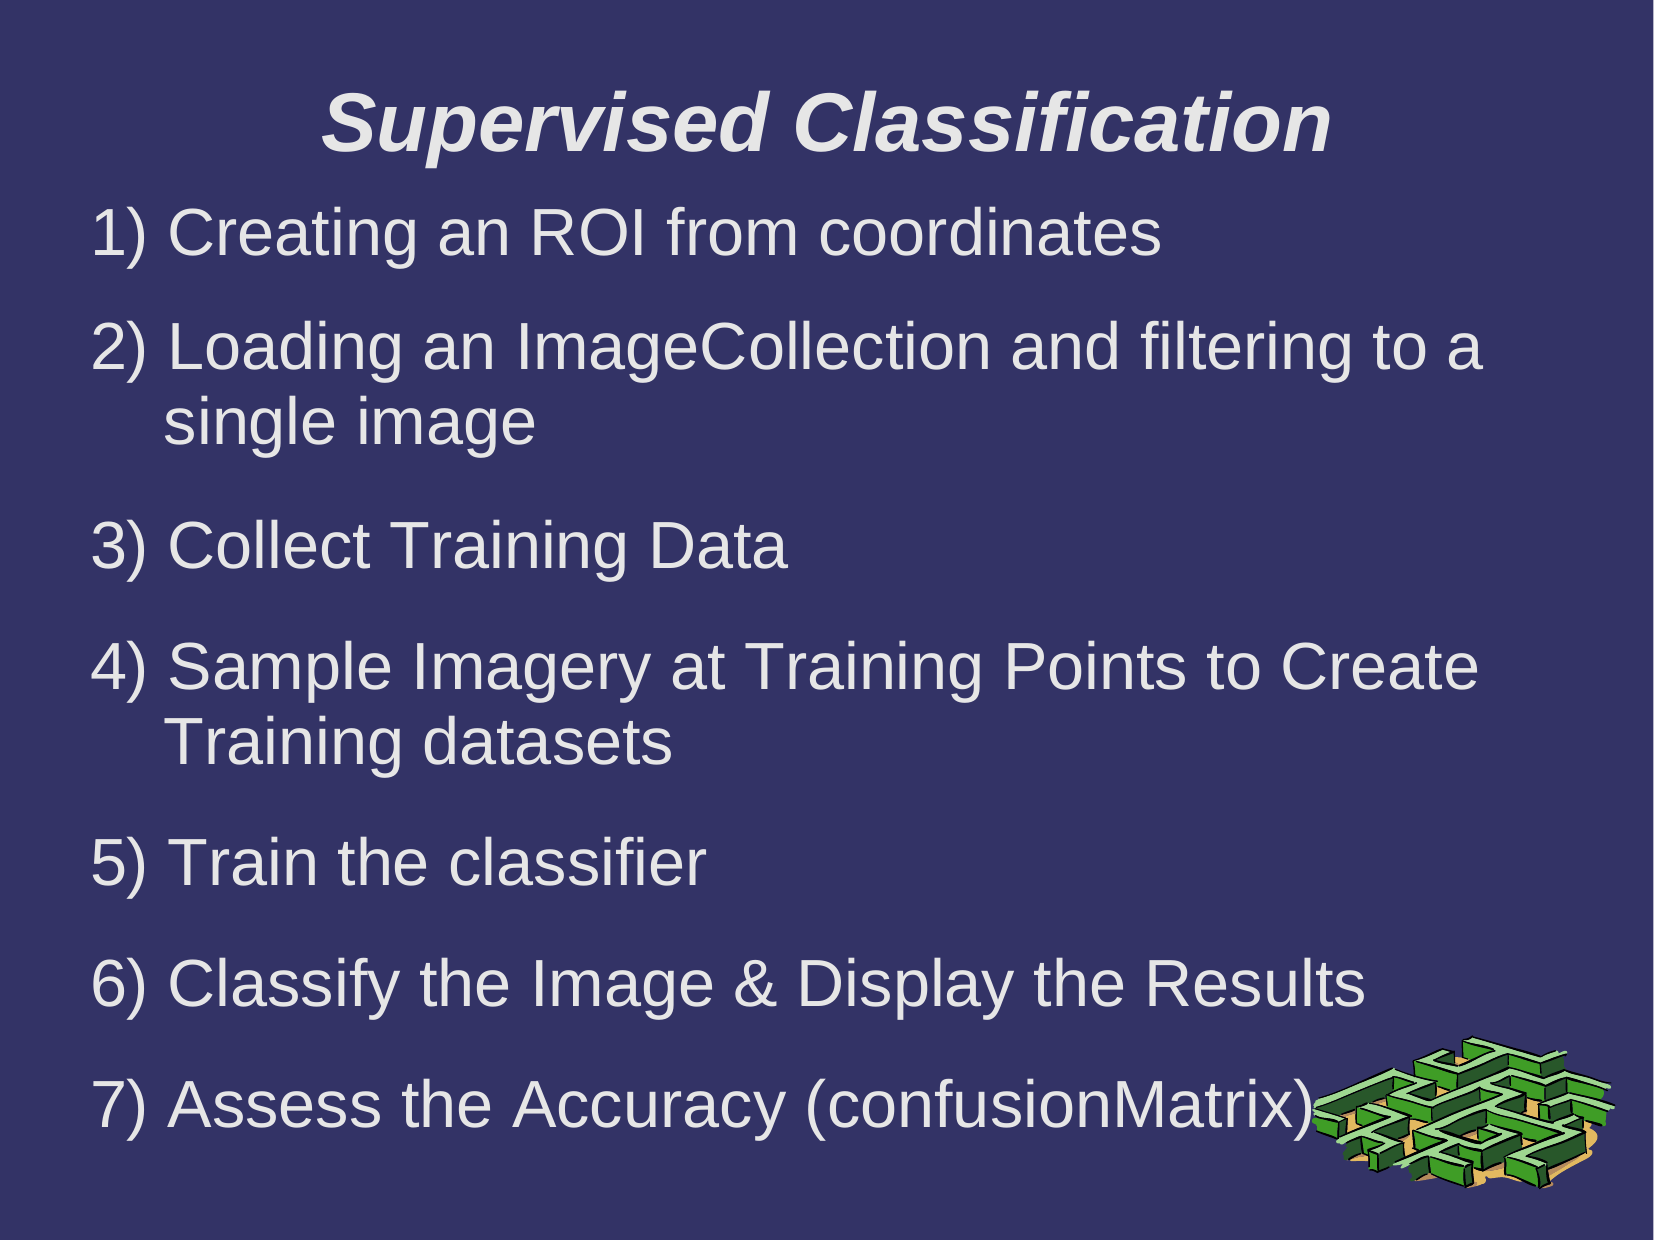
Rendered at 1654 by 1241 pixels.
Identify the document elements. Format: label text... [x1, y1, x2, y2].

list 1) Creating an ROI from coordinates 2) Loading an ImageCollection and filtering to a single image 3) Collect Training Data 4) Sample Imagery at Training Points to Create Training datasets 5) Train the classifier 6) Classify the Image & Display the Results 7) Assess the Accuracy (confusionMatrix) [90, 195, 1570, 1147]
title Supervised Classification [121, 19, 1534, 195]
